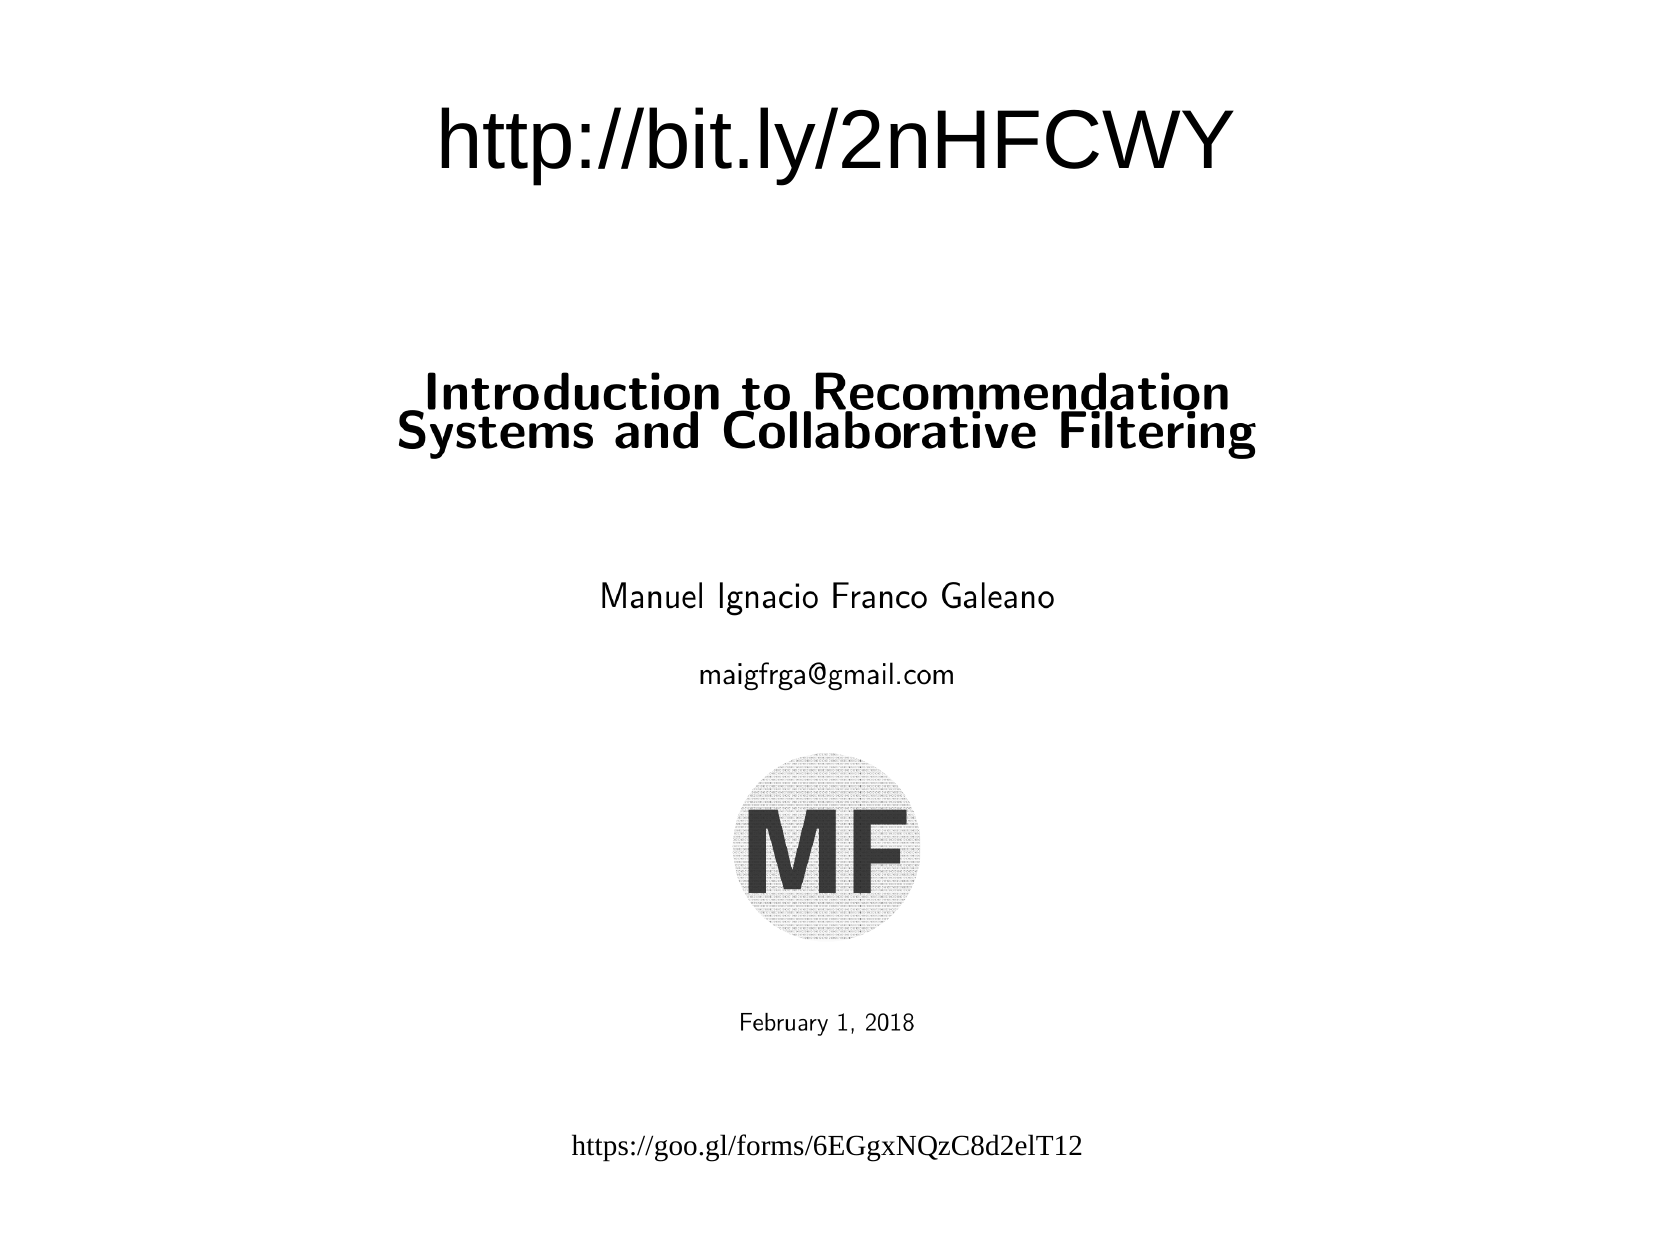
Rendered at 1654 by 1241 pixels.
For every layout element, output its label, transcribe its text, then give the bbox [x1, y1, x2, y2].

text_box http://bit.ly/2nHFCWY [23, 85, 1649, 194]
picture [375, 345, 1272, 1065]
